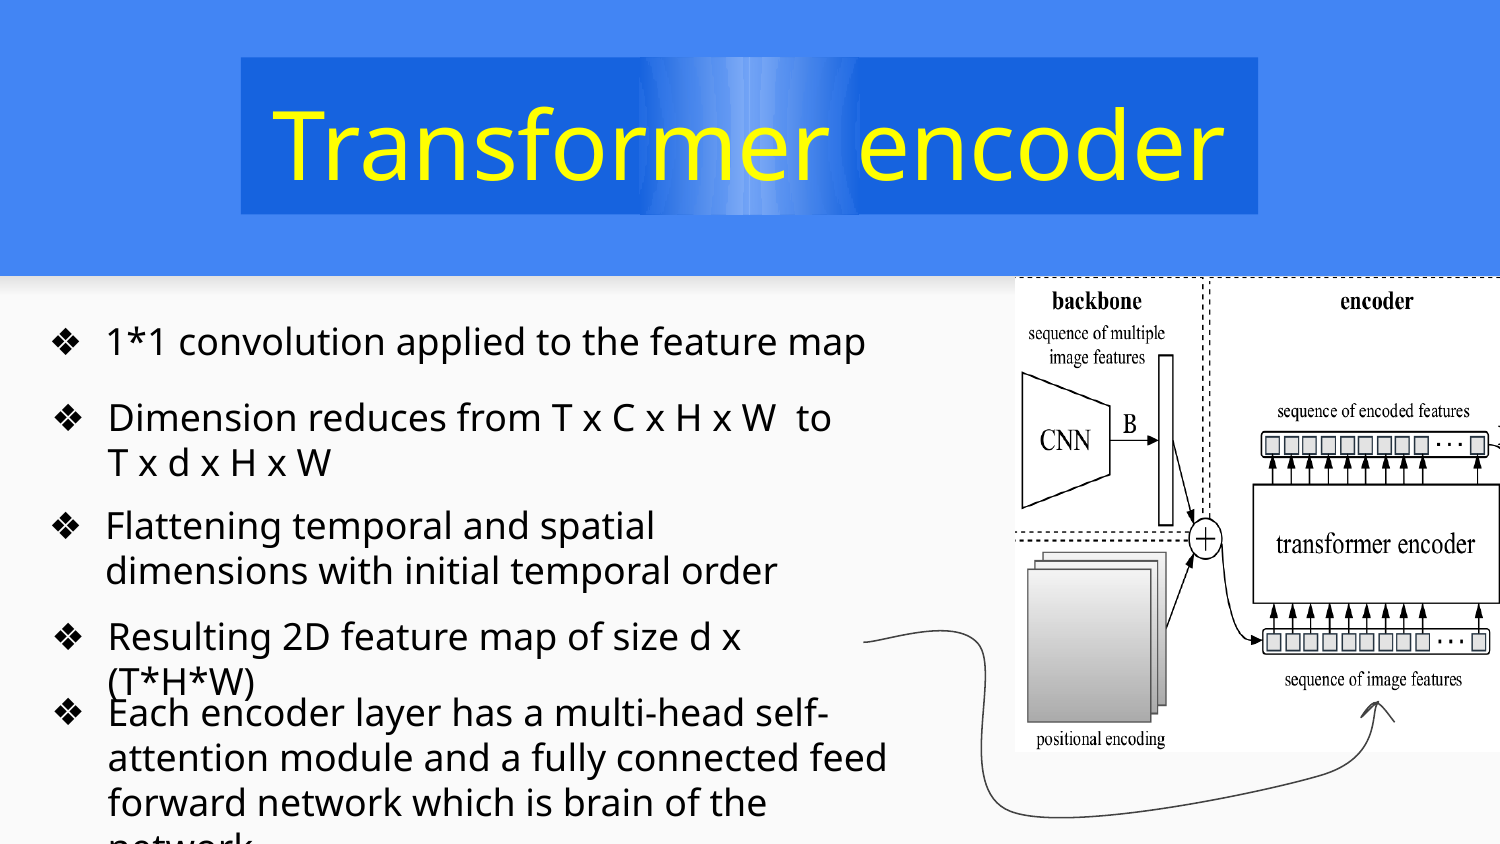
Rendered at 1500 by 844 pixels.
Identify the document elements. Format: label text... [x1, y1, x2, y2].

text_box Flattening temporal and spatial dimensions with initial temporal order [15, 487, 873, 608]
picture [1015, 277, 1500, 752]
text_box Resulting 2D feature map of size d x (T*H*W) [17, 598, 914, 673]
title Transformer encoder [240, 57, 1259, 215]
text_box Each encoder layer has a multi-head self-attention module and a fully connected feed forward network which is brain of the network. [17, 673, 926, 844]
text_box 1*1 convolution applied to the feature map [15, 303, 914, 379]
text_box Dimension reduces from T x C x H x W to T x d x H x W [17, 379, 873, 487]
